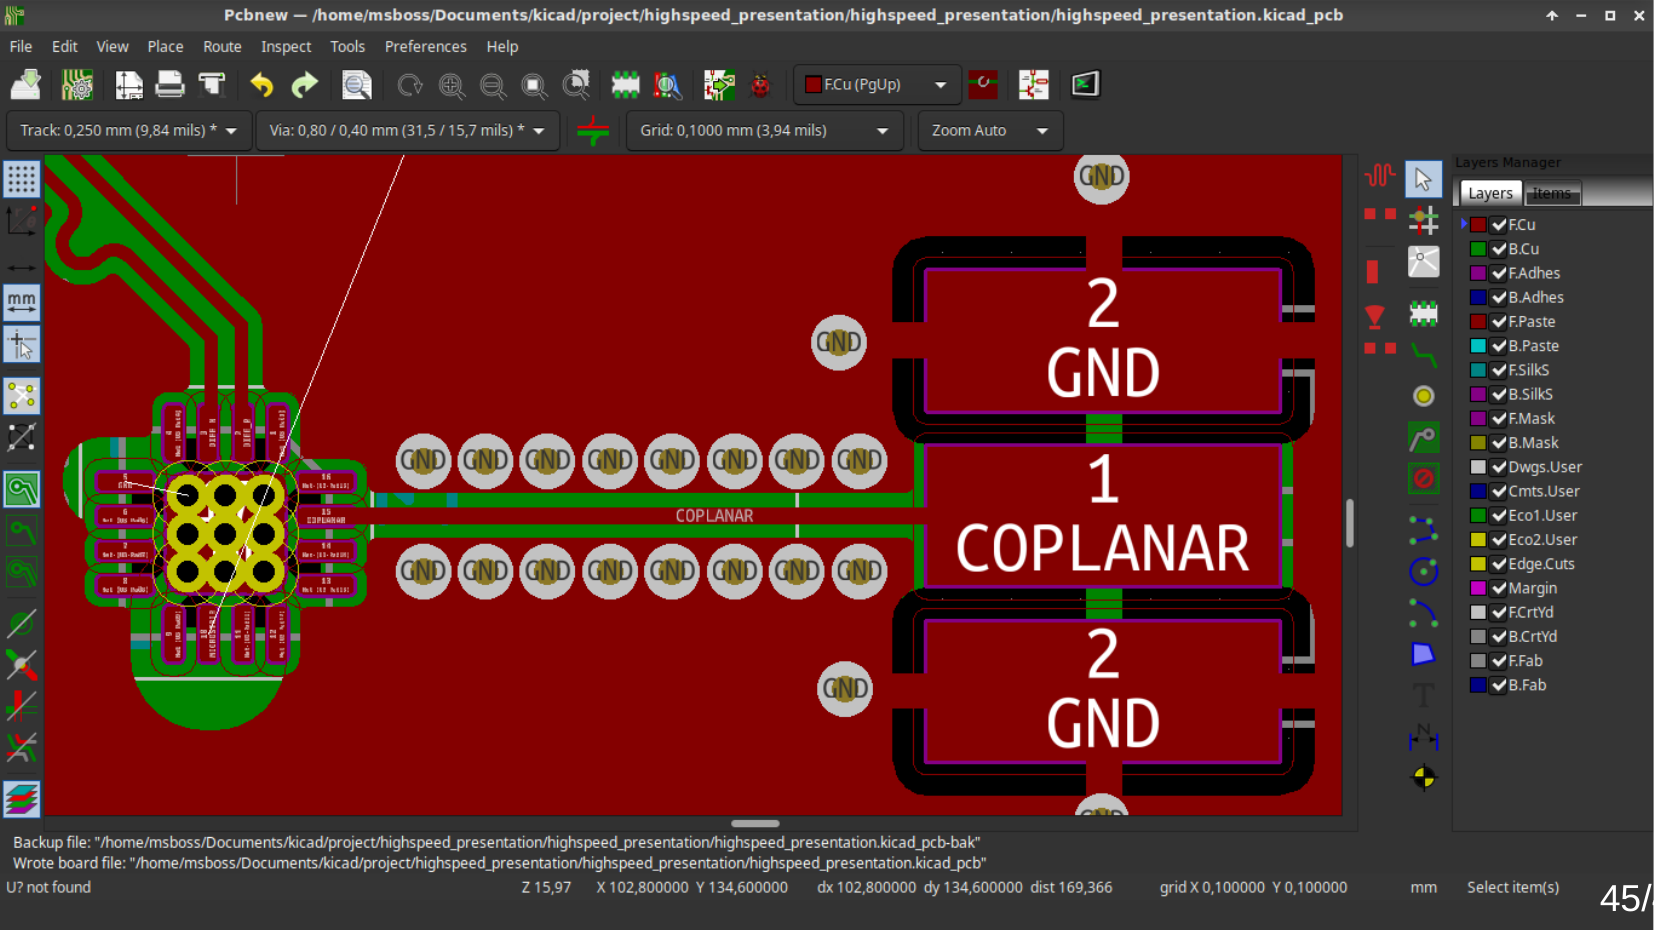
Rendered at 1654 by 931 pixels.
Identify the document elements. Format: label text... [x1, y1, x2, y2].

picture [0, 0, 1654, 901]
text_box 1/46 [1515, 870, 1649, 927]
